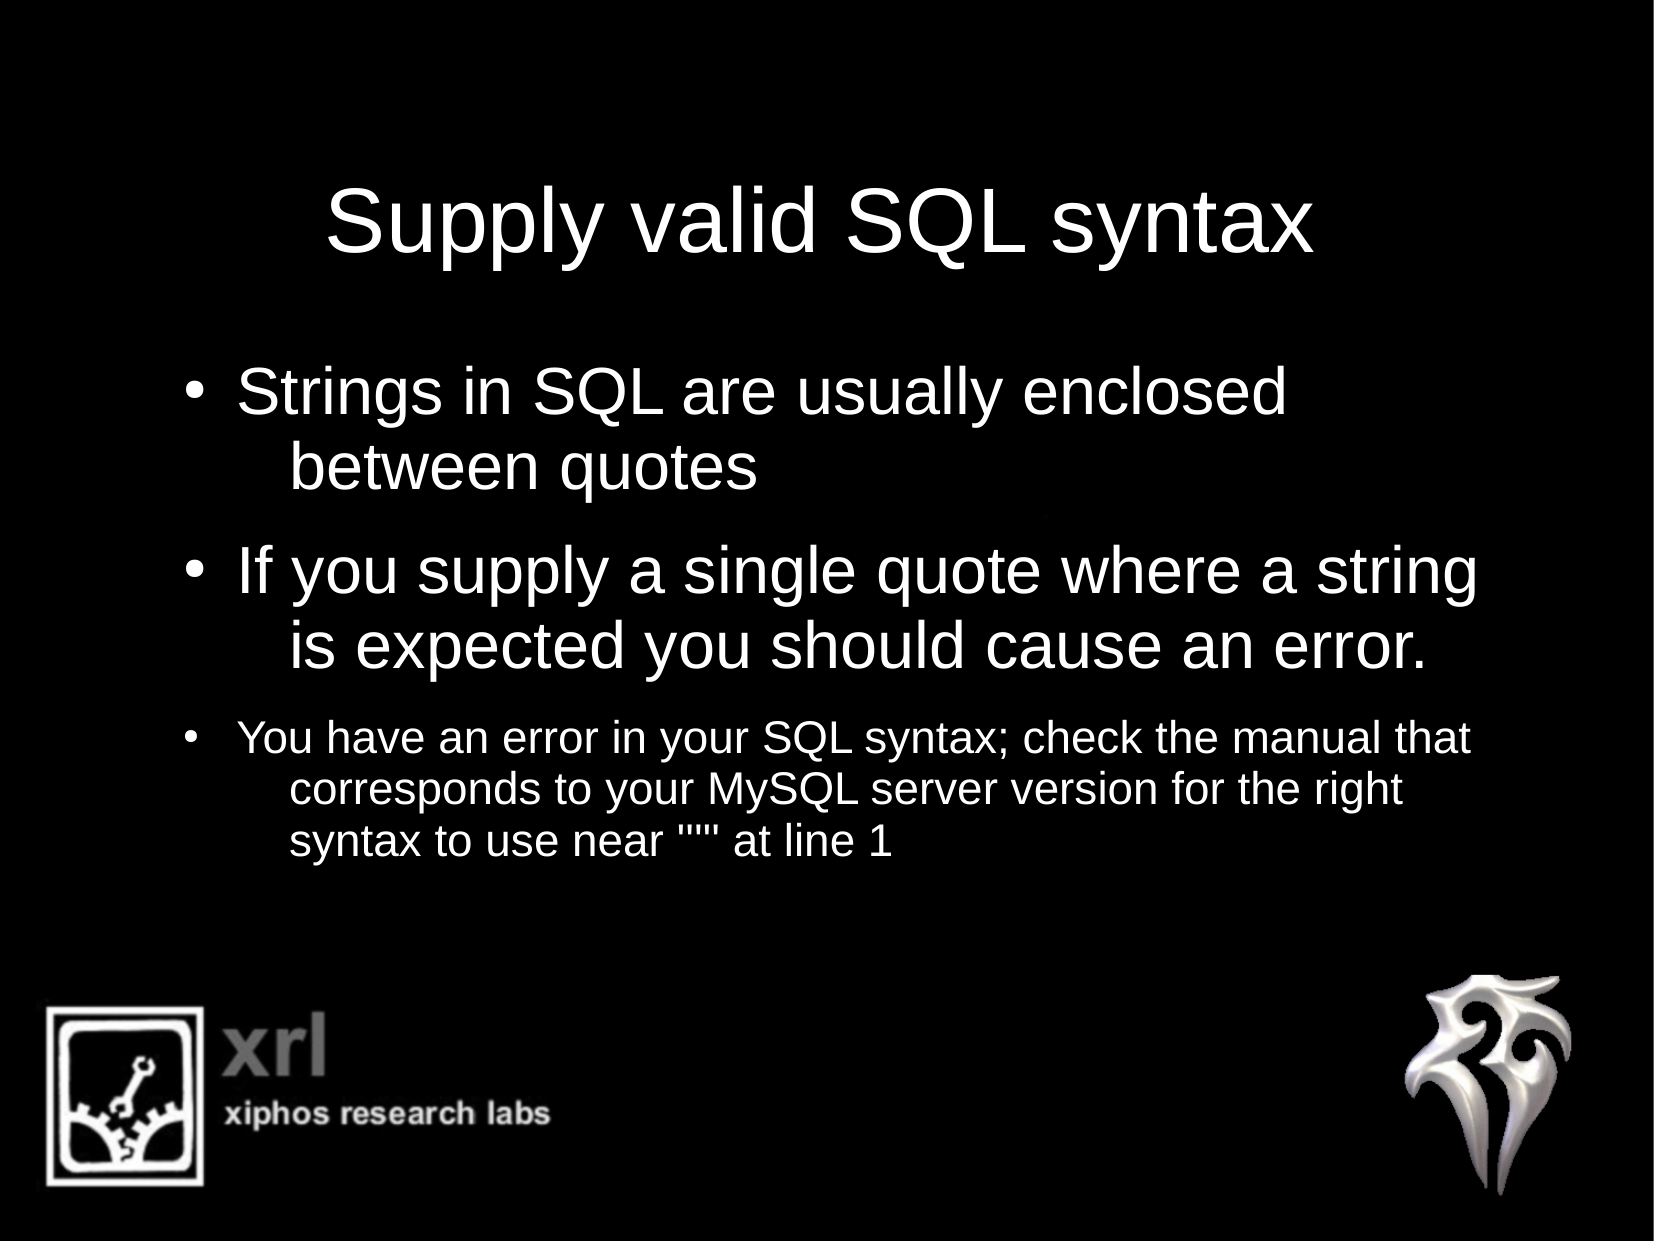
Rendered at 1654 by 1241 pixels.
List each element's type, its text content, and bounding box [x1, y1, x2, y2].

title Supply valid SQL syntax [135, 117, 1506, 325]
picture [0, 0, 1654, 1241]
list Strings in SQL are usually enclosed between quotes If you supply a single quote where a string is expected you should cause an error. You have an error in your SQL syntax; check the manual that corresponds to your MySQL server version for the right syntax to use near ''''' at line 1 [147, 354, 1506, 1173]
